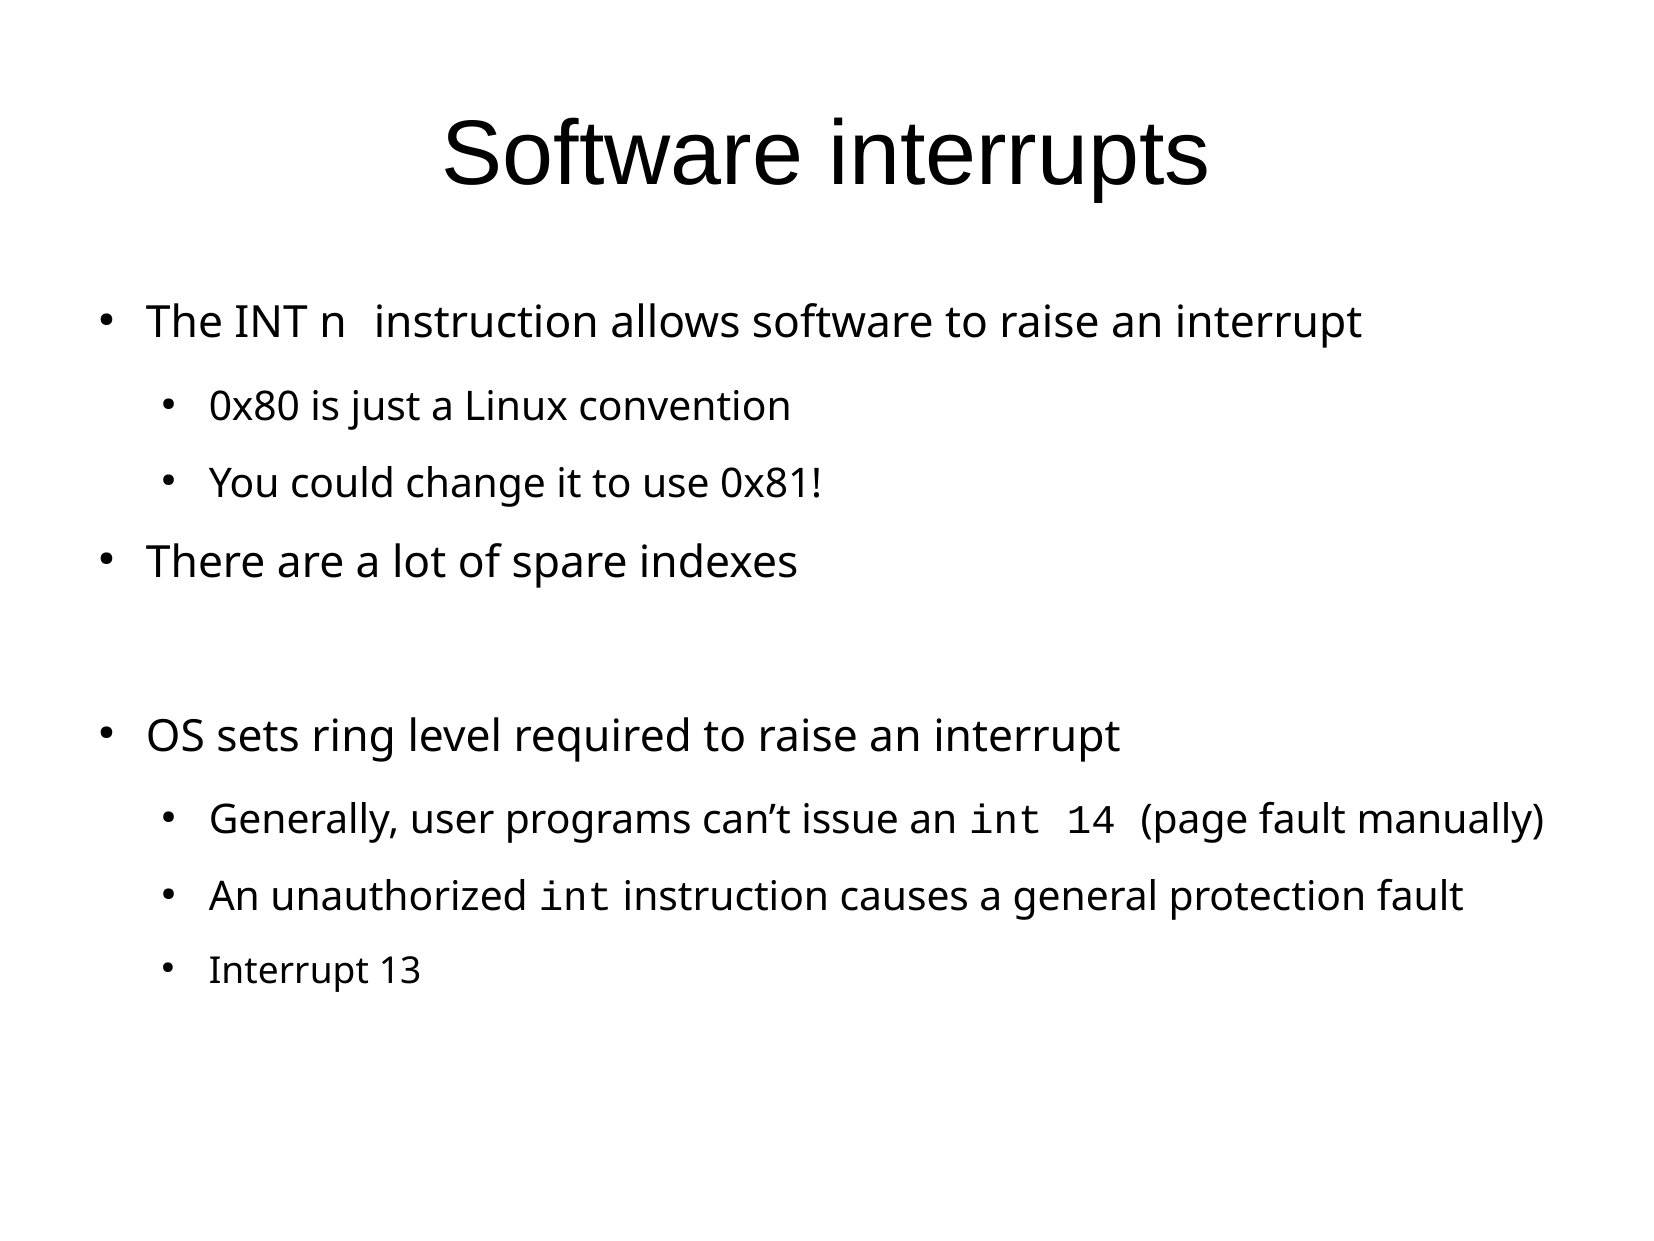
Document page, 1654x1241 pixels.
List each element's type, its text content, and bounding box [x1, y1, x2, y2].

list The INT n instruction allows software to raise an interrupt 0x80 is just a Linux convention You could change it to use 0x81! There are a lot of spare indexes OS sets ring level required to raise an interrupt Generally, user programs can’t issue an int 14 (page fault manually) An unauthorized int instruction causes a general protection fault Interrupt 13 [82, 290, 1571, 1010]
title Software interrupts [82, 49, 1571, 257]
